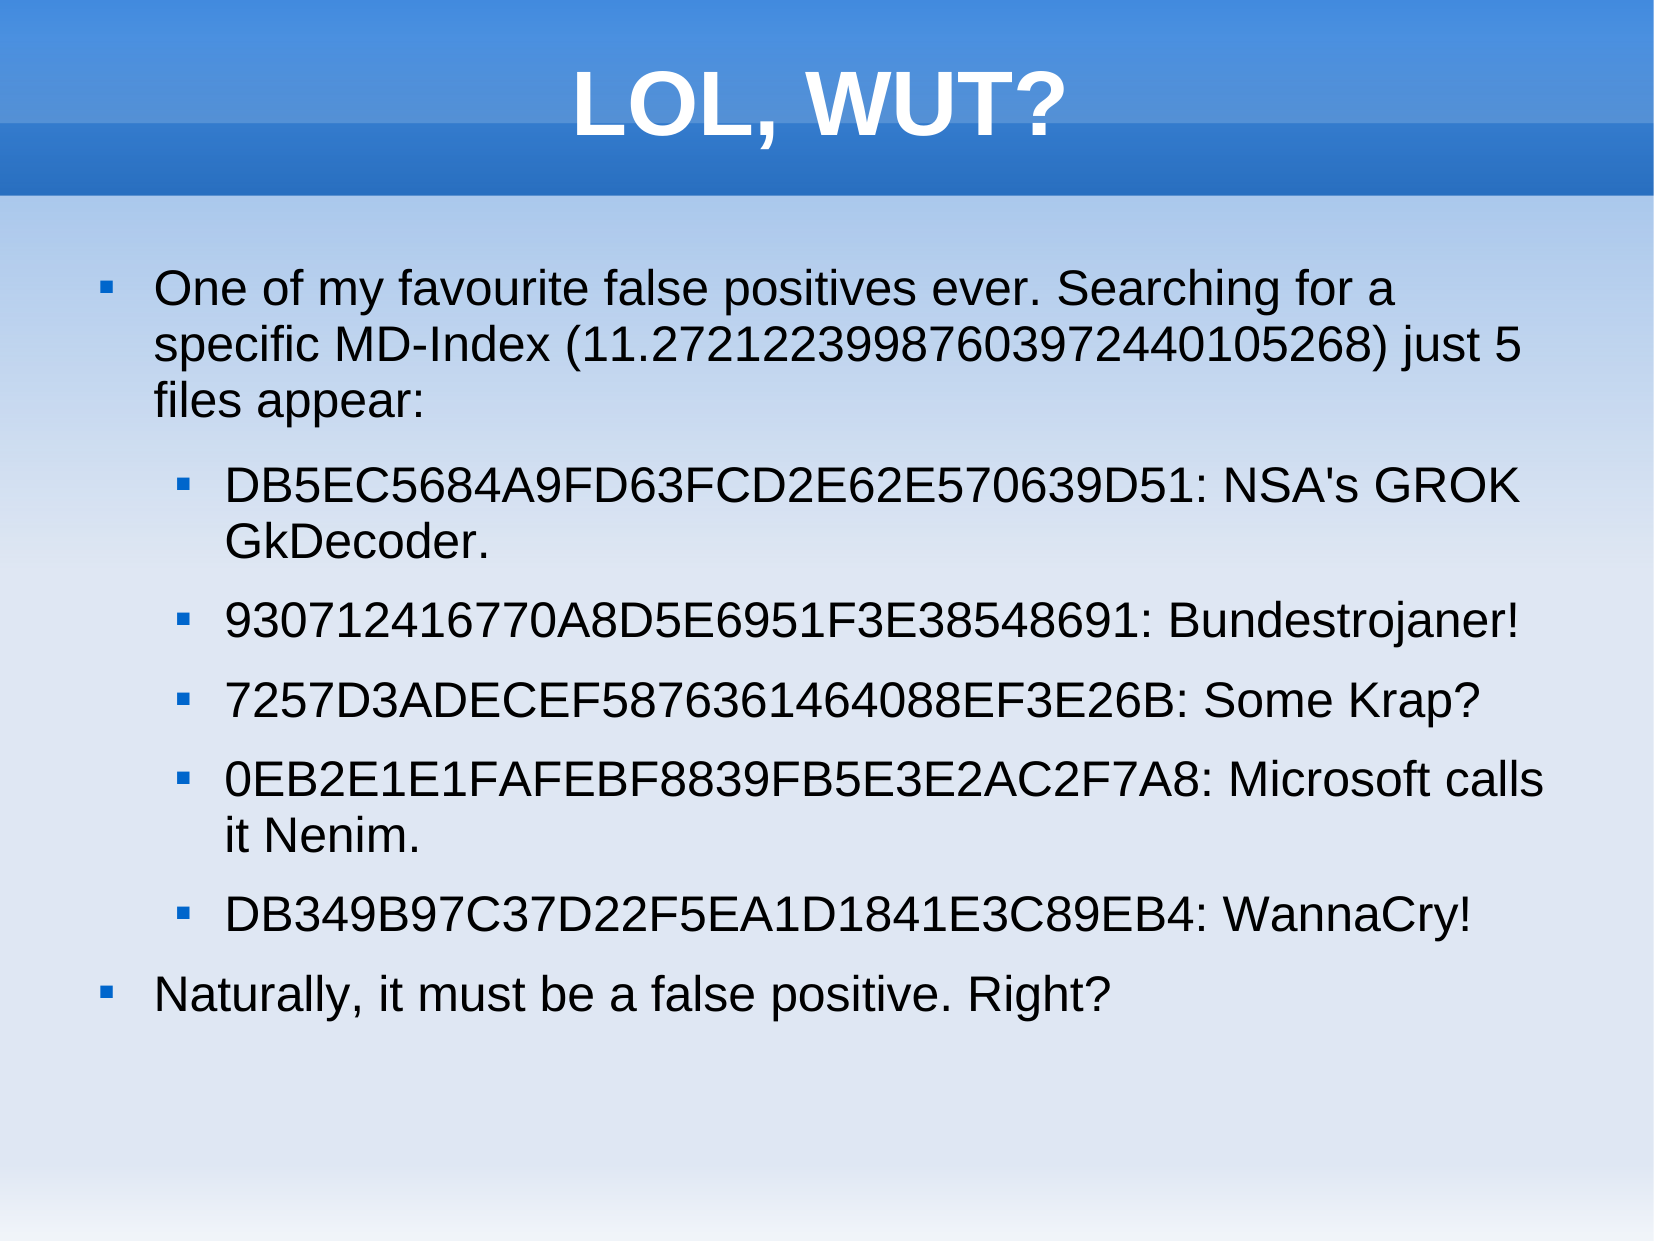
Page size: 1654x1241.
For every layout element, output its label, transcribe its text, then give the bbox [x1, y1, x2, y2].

title LOL, WUT? [76, 0, 1565, 208]
list One of my favourite false positives ever. Searching for a specific MD-Index (11.27212239987603972440105268) just 5 files appear: DB5EC5684A9FD63FCD2E62E570639D51: NSA's GROK GkDecoder. 930712416770A8D5E6951F3E38548691: Bundestrojaner! 7257D3ADECEF5876361464088EF3E26B: Some Krap? 0EB2E1E1FAFEBF8839FB5E3E2AC2F7A8: Microsoft calls it Nenim. DB349B97C37D22F5EA1D1841E3C89EB4: WannaCry! Naturally, it must be a false positive. Right? [82, 260, 1571, 1080]
picture [0, 0, 1654, 1241]
